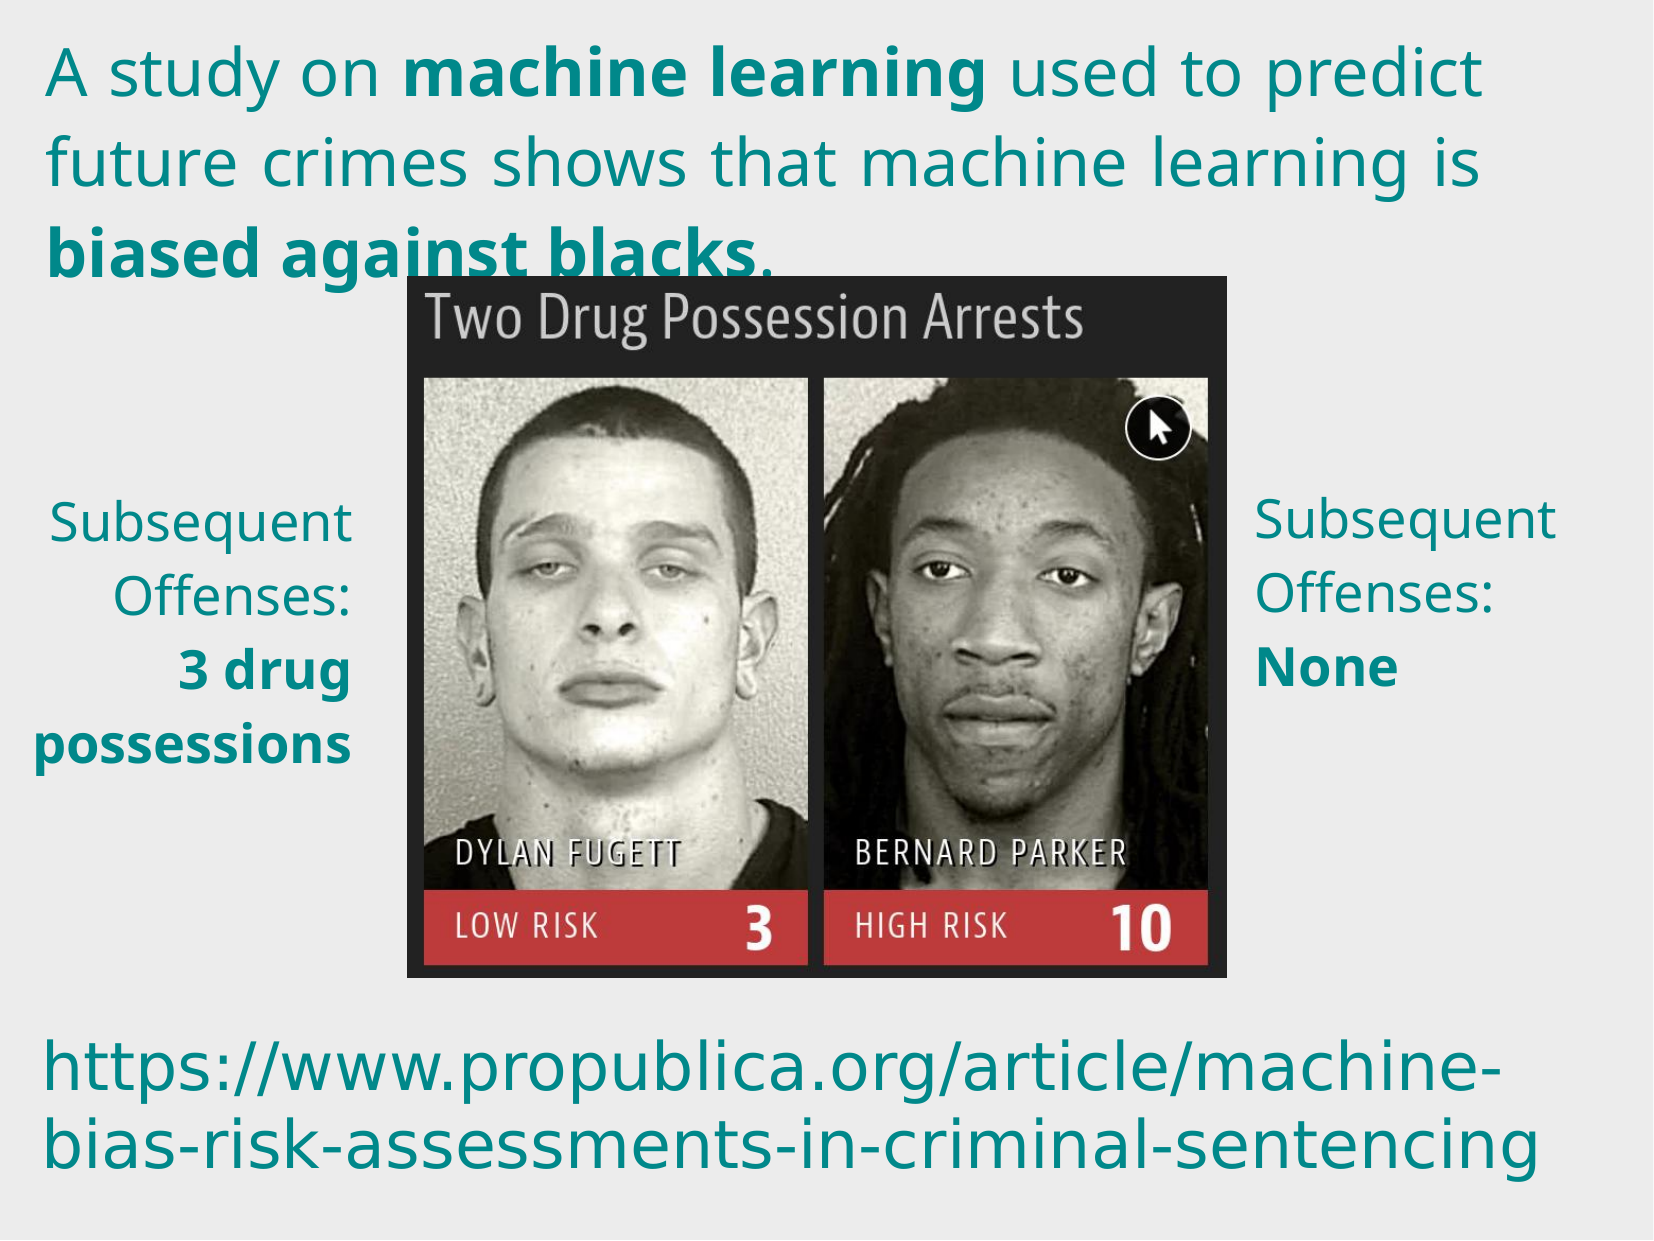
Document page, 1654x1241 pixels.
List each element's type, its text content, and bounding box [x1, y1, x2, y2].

text_box https://www.propublica.org/article/machine-bias-risk-assessments-in-criminal-sentencing [26, 1021, 1654, 1206]
text_box Subsequent Offenses: 3 drug possessions [17, 476, 546, 987]
picture [407, 276, 1227, 978]
text_box A study on machine learning used to predict future crimes shows that machine learning is biased against blacks. [30, 17, 1619, 478]
text_box Subsequent Offenses: None [1239, 472, 1654, 933]
